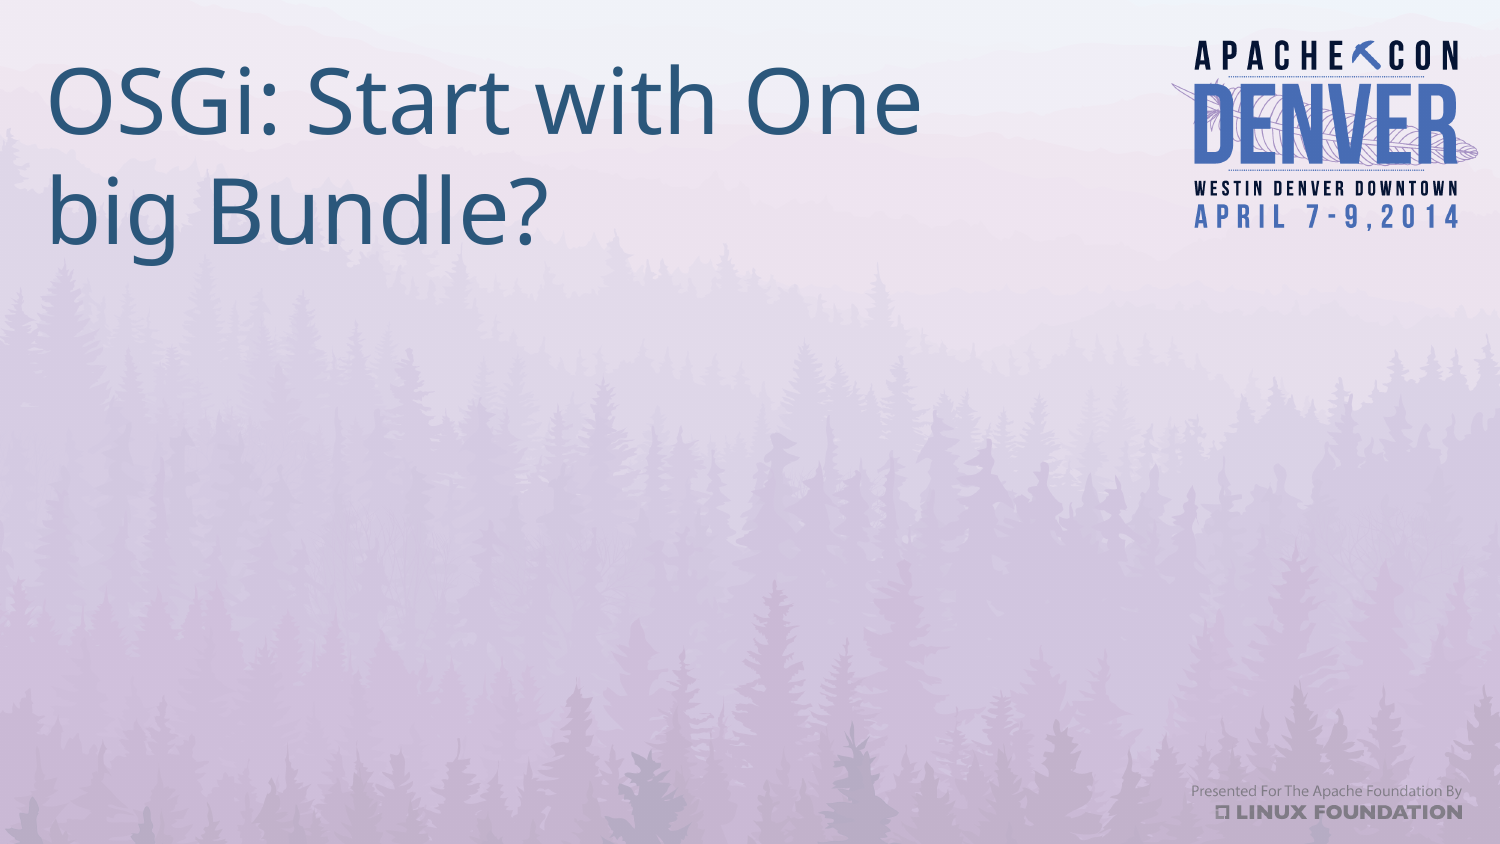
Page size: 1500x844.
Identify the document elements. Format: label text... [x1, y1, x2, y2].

picture [0, 0, 1500, 844]
text_box OSGi: Start with One big Bundle? [30, 35, 1096, 136]
